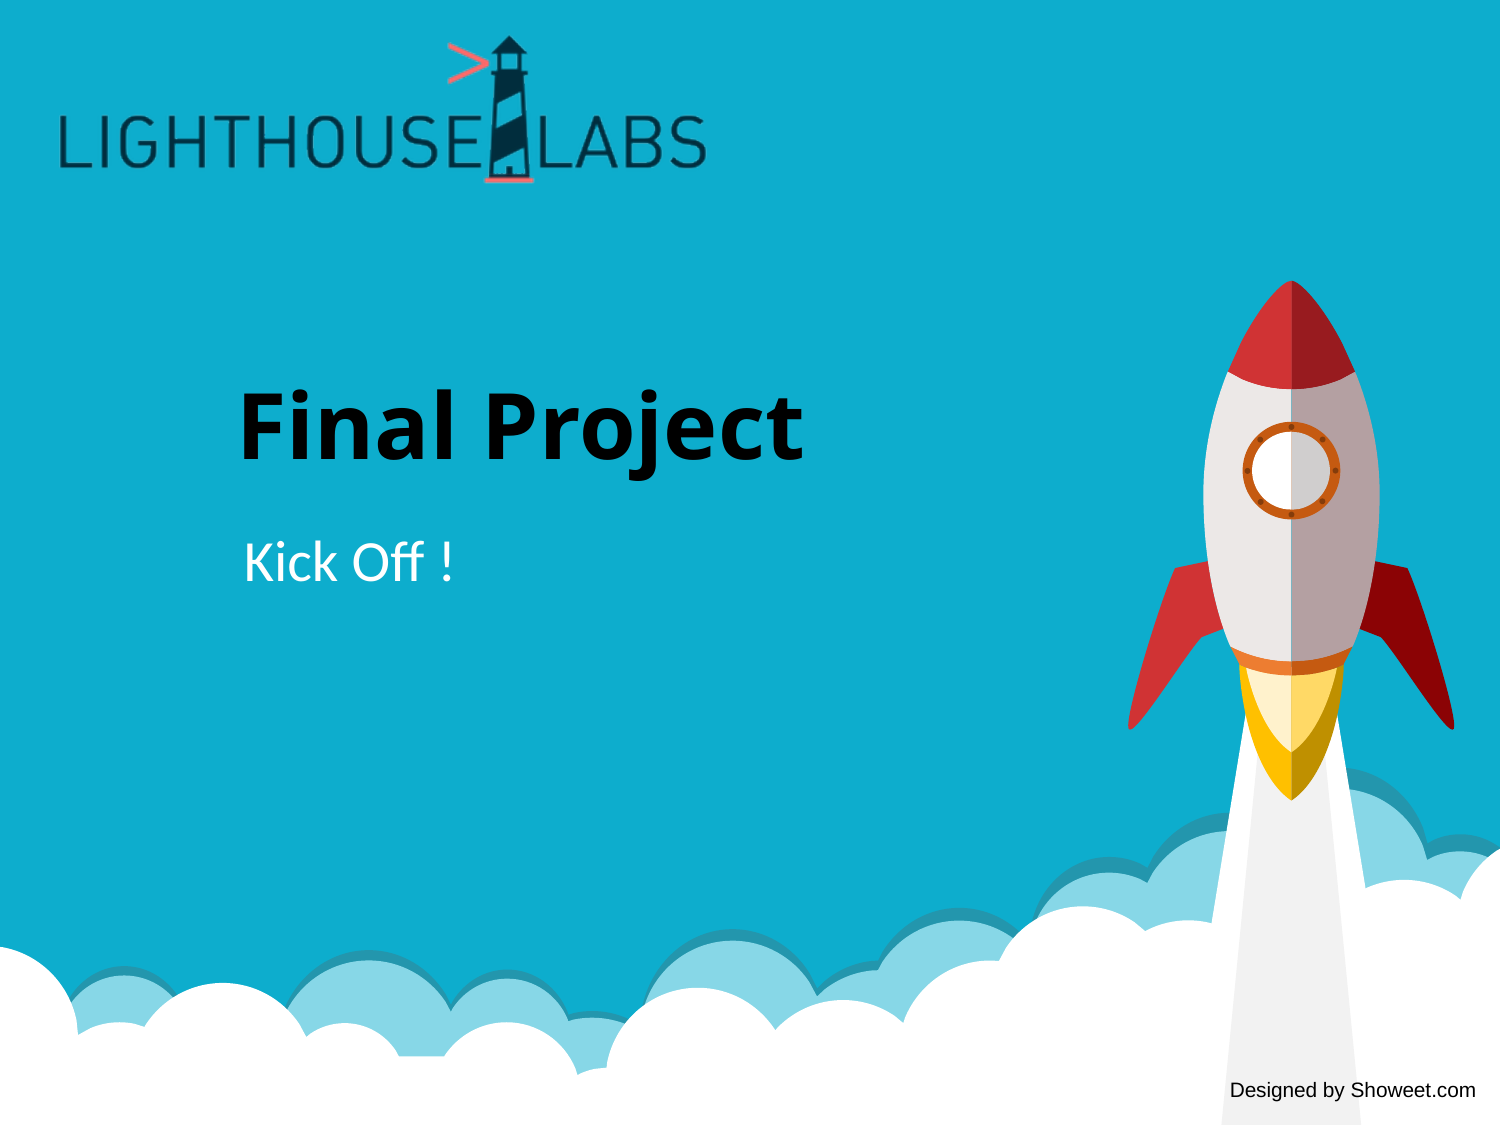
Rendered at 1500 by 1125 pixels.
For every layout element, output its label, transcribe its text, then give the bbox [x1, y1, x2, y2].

text_box Designed by Showeet.com [1215, 1071, 1492, 1111]
list Kick Off ! [191, 523, 614, 615]
picture [32, 13, 733, 199]
title Final Project [221, 313, 1500, 532]
